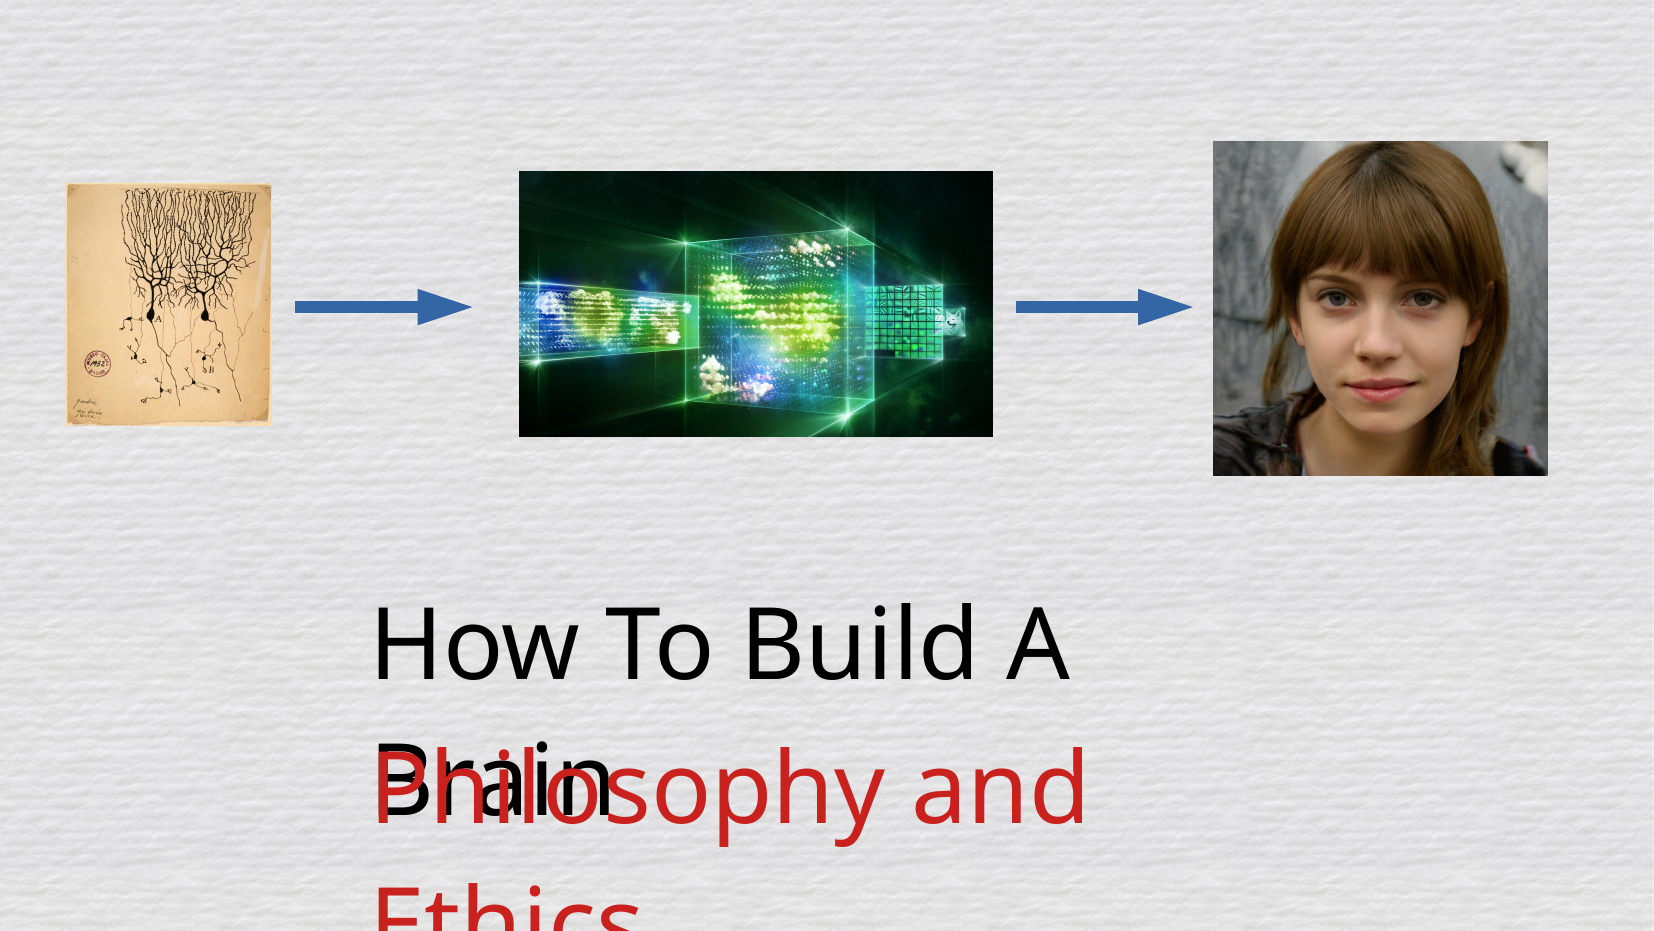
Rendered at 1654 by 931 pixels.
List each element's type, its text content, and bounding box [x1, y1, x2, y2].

text_box How To Build A Brain [354, 564, 1276, 721]
text_box Philosophy and Ethics [354, 708, 1217, 931]
picture [0, 0, 1654, 931]
